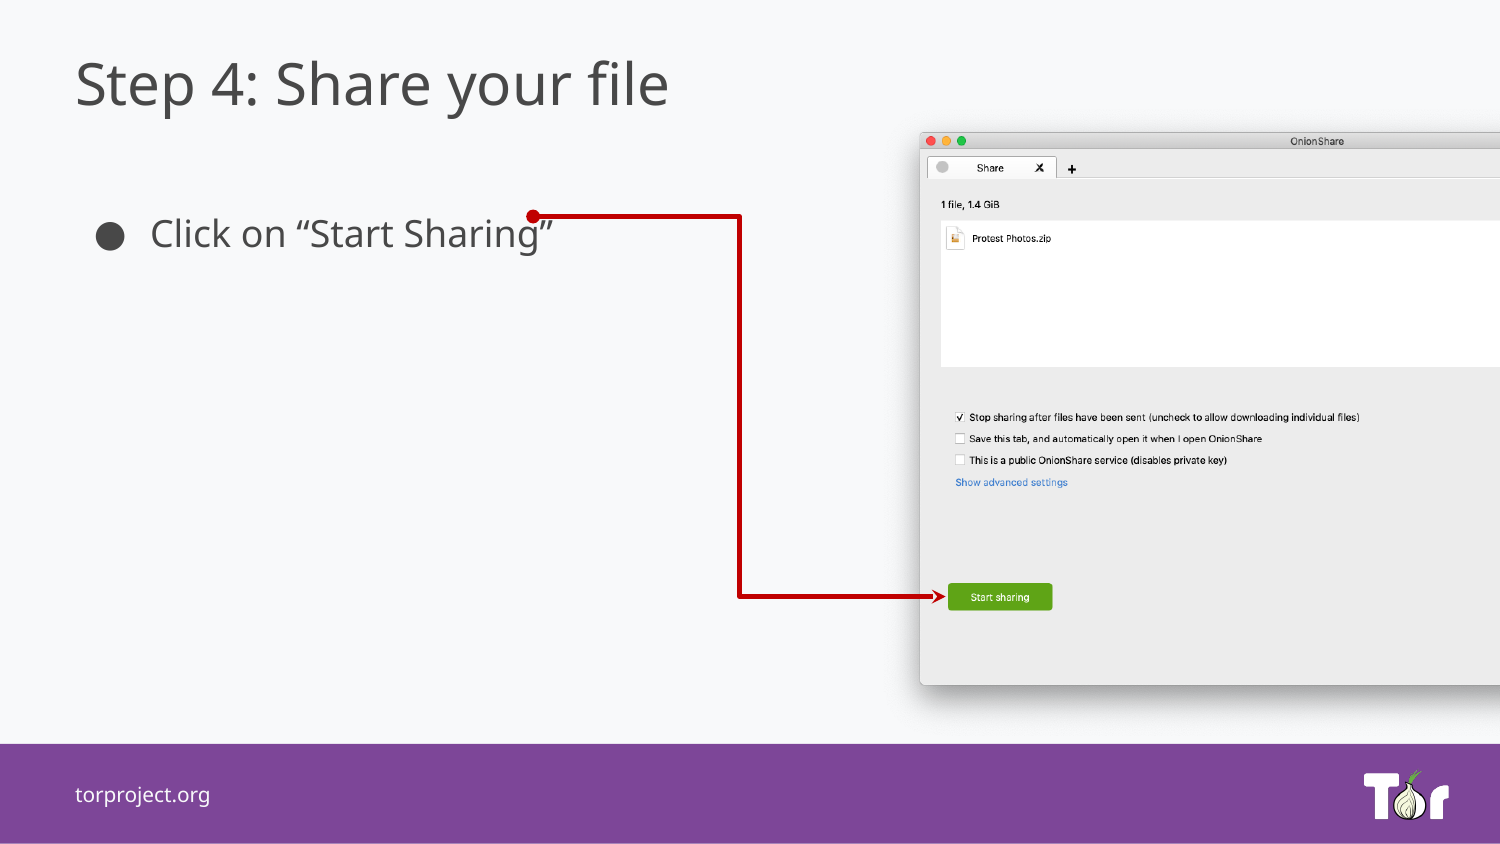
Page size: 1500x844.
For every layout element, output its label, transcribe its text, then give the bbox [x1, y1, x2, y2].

list Click on “Start Sharing” [75, 187, 836, 713]
picture [1364, 768, 1449, 820]
title Step 4: Share your file [75, 46, 1436, 141]
picture [877, 103, 1500, 741]
